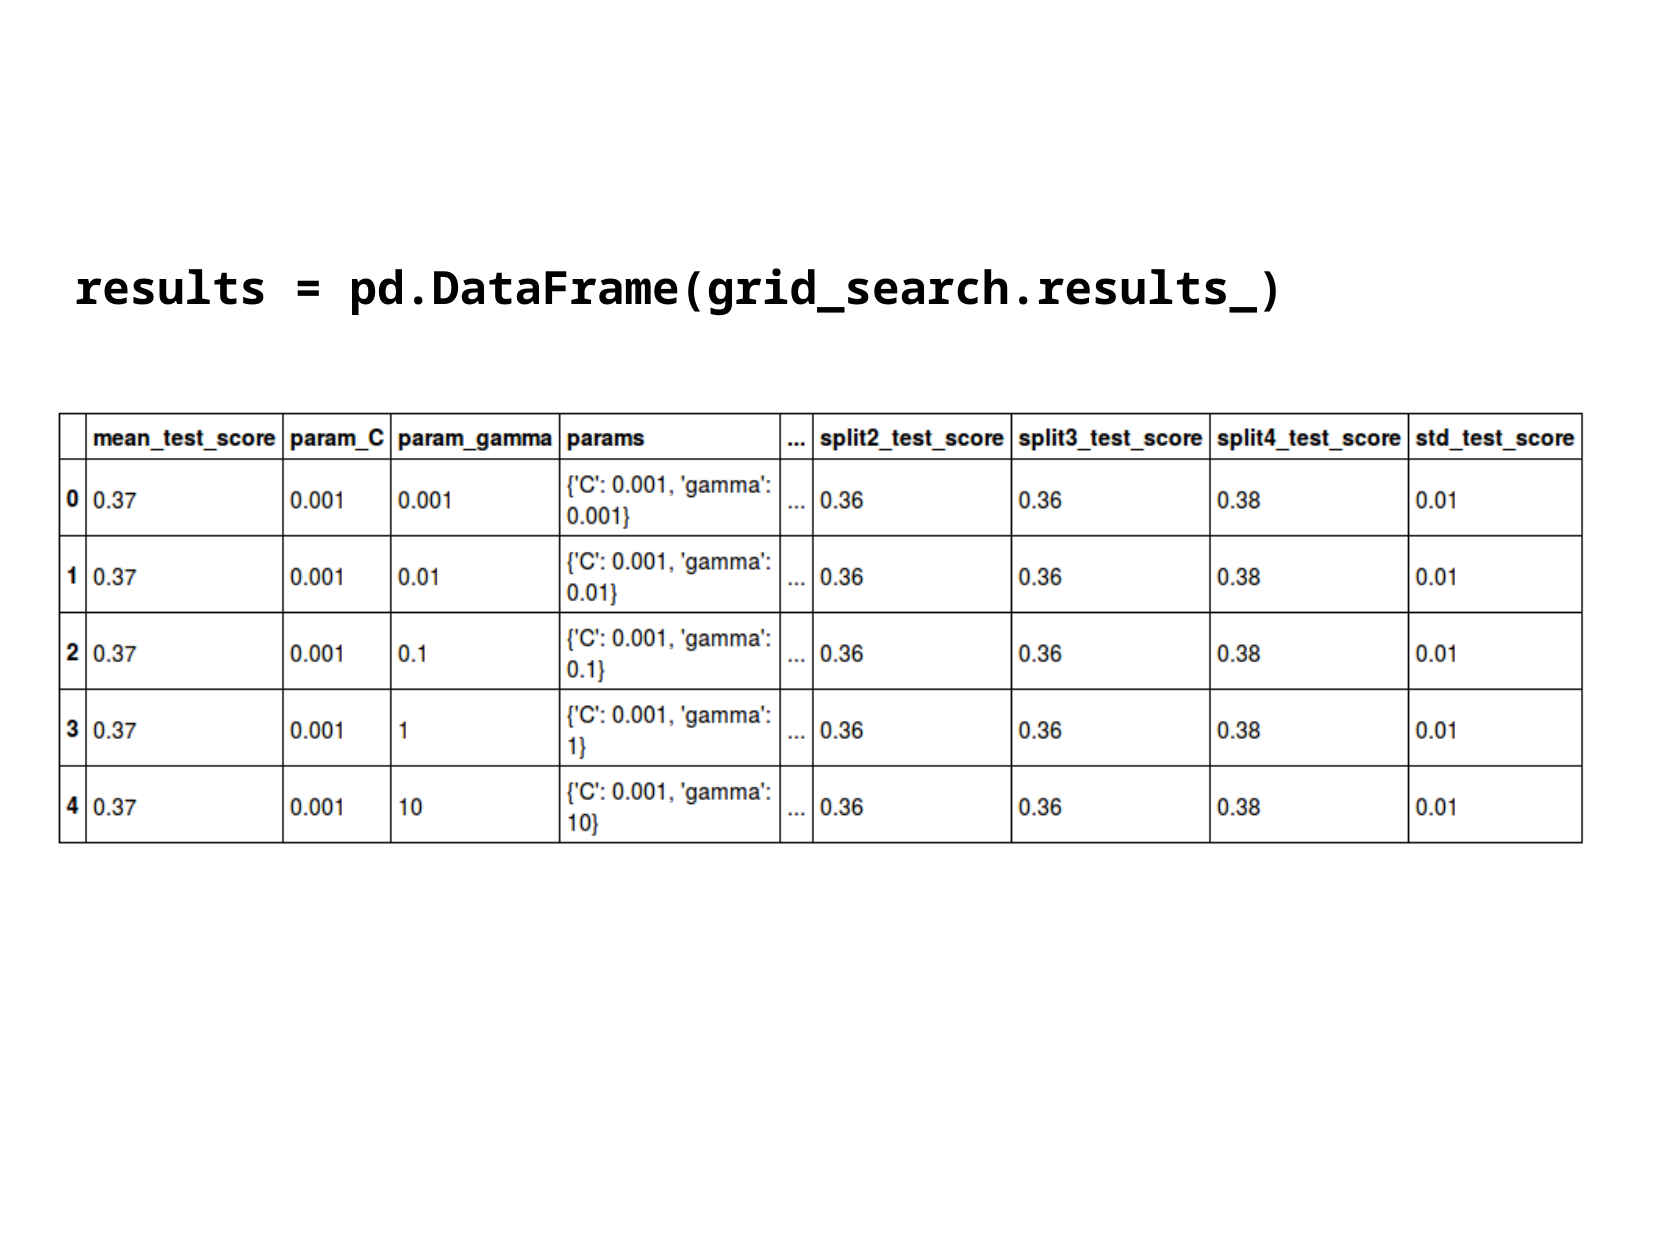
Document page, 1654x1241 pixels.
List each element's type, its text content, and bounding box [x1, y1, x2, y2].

picture [48, 410, 1605, 850]
text_box results = pd.DataFrame(grid_search.results_) [60, 248, 1300, 316]
